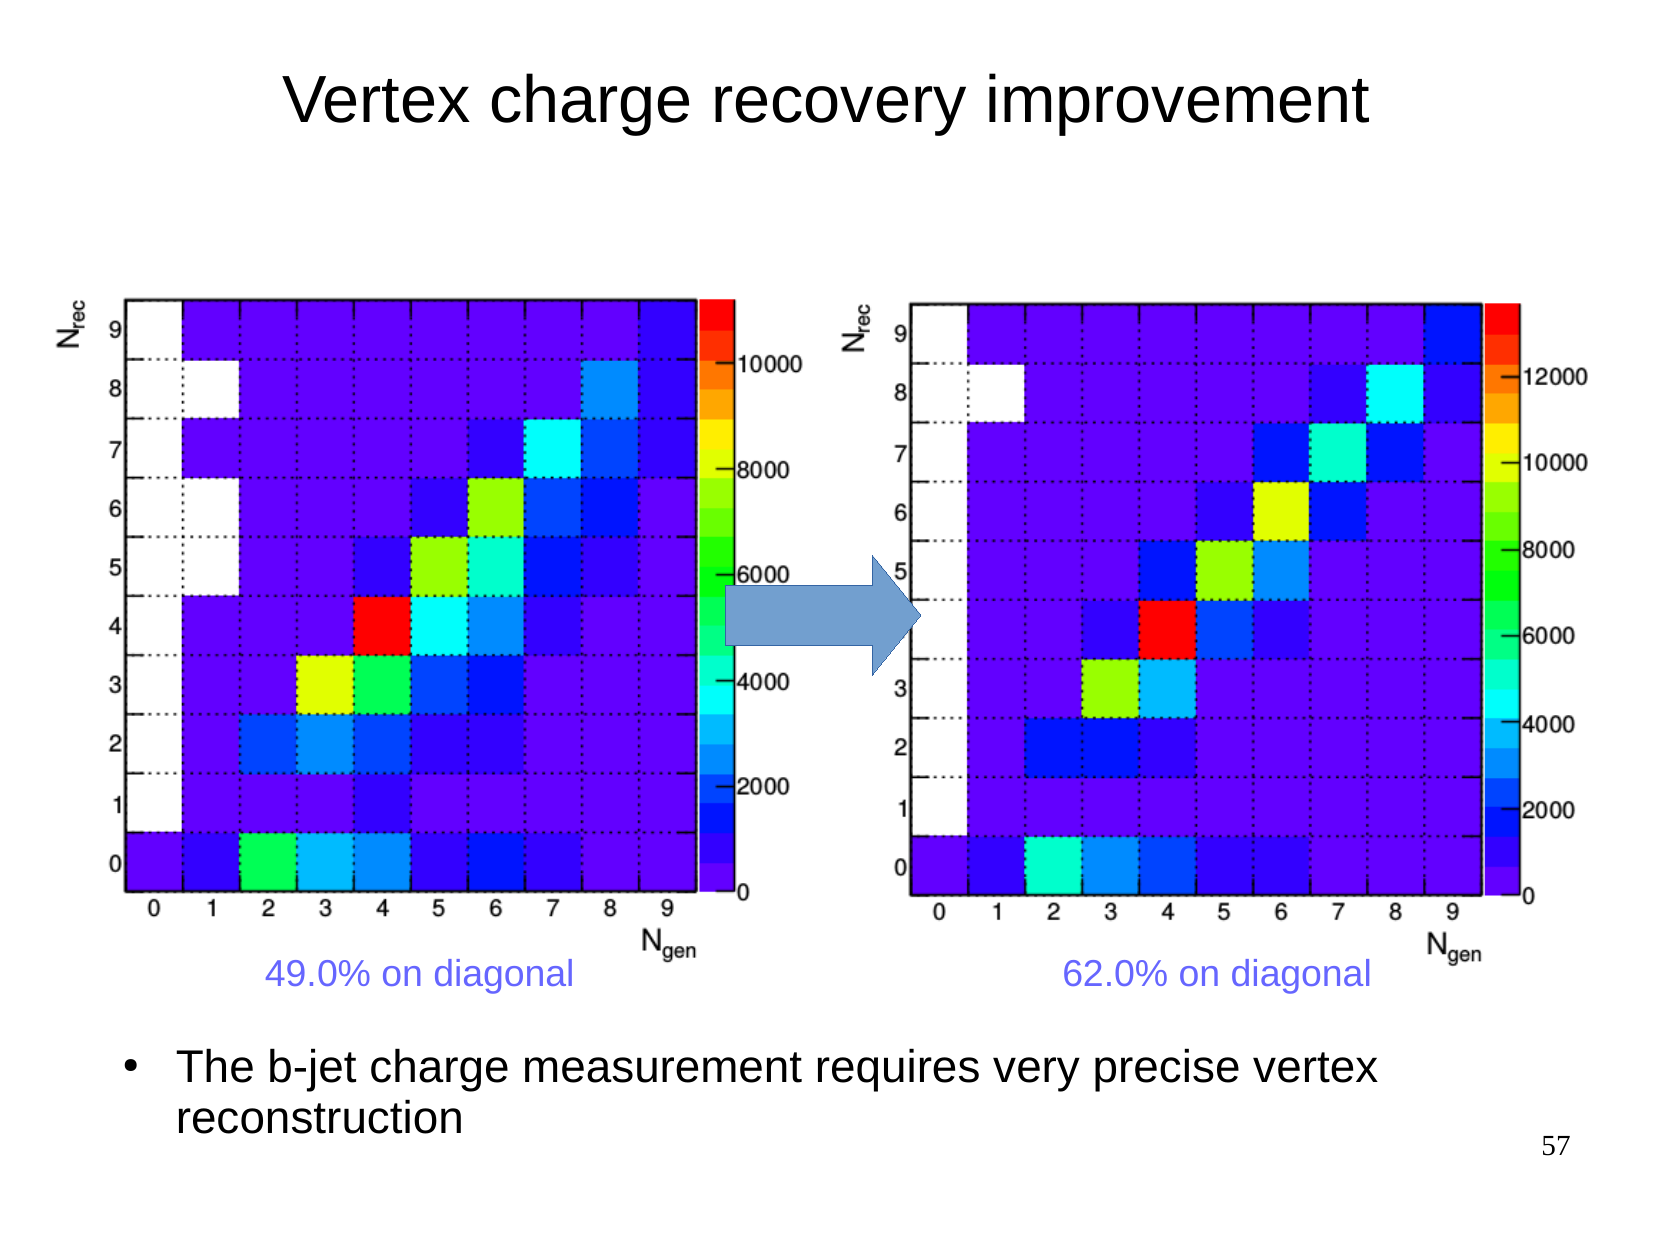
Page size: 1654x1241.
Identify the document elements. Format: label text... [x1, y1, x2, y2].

list The b-jet charge measurement requires very precise vertex reconstruction [105, 1040, 1531, 1206]
title Vertex charge recovery improvement [82, 49, 1571, 151]
picture [33, 240, 1629, 995]
text_box 62.0% on diagonal [1037, 945, 1397, 1002]
text_box [725, 555, 921, 676]
text_box 49.0% on diagonal [240, 945, 599, 1002]
